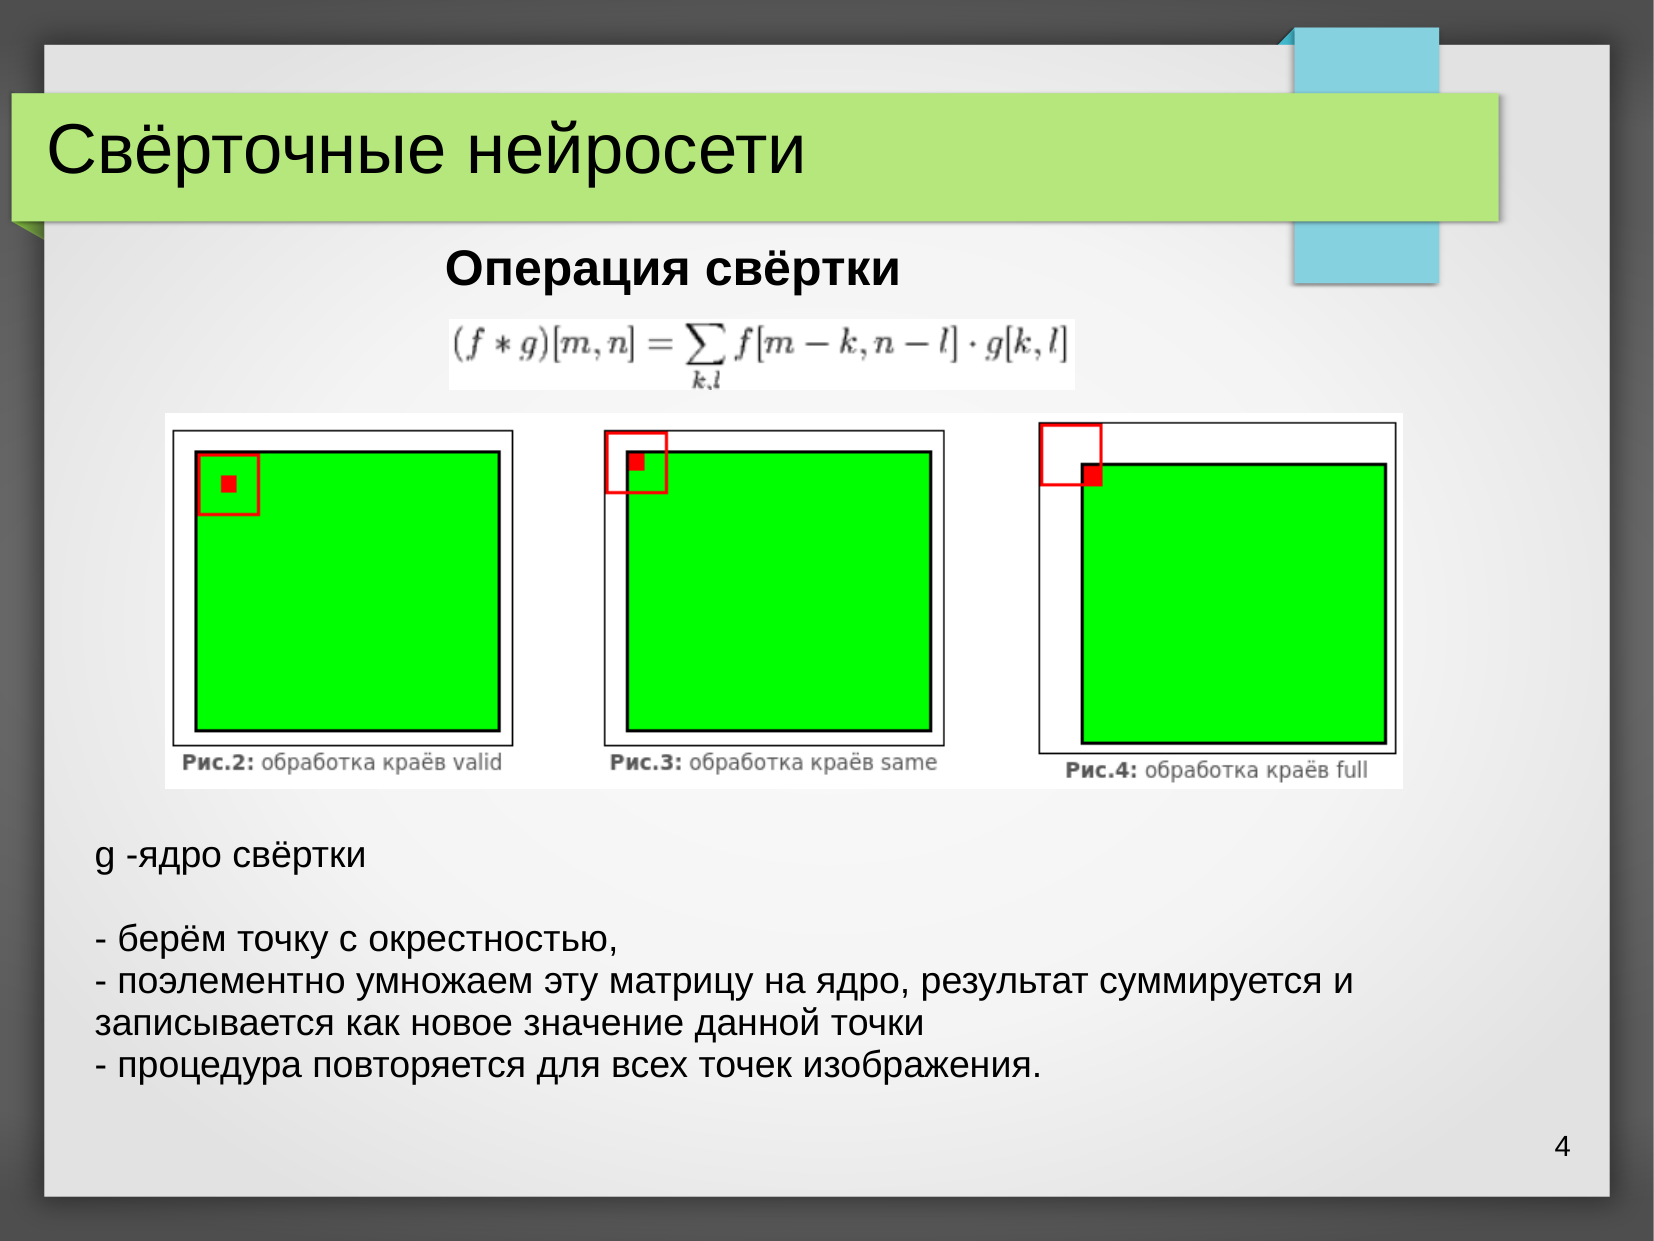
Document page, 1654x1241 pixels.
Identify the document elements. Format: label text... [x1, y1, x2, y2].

title Свёрточные нейросети [46, 109, 1499, 190]
subtitle Операция свёртки [200, 236, 1146, 301]
text_box g -ядро свёртки - берём точку с окрестностью, - поэлементно умножаем эту матрицу на ядро, результат суммируется и записывается как новое значение данной точки - процедура повторяется для всех точек изображения. [94, 811, 1583, 1150]
picture [0, 0, 1654, 1241]
